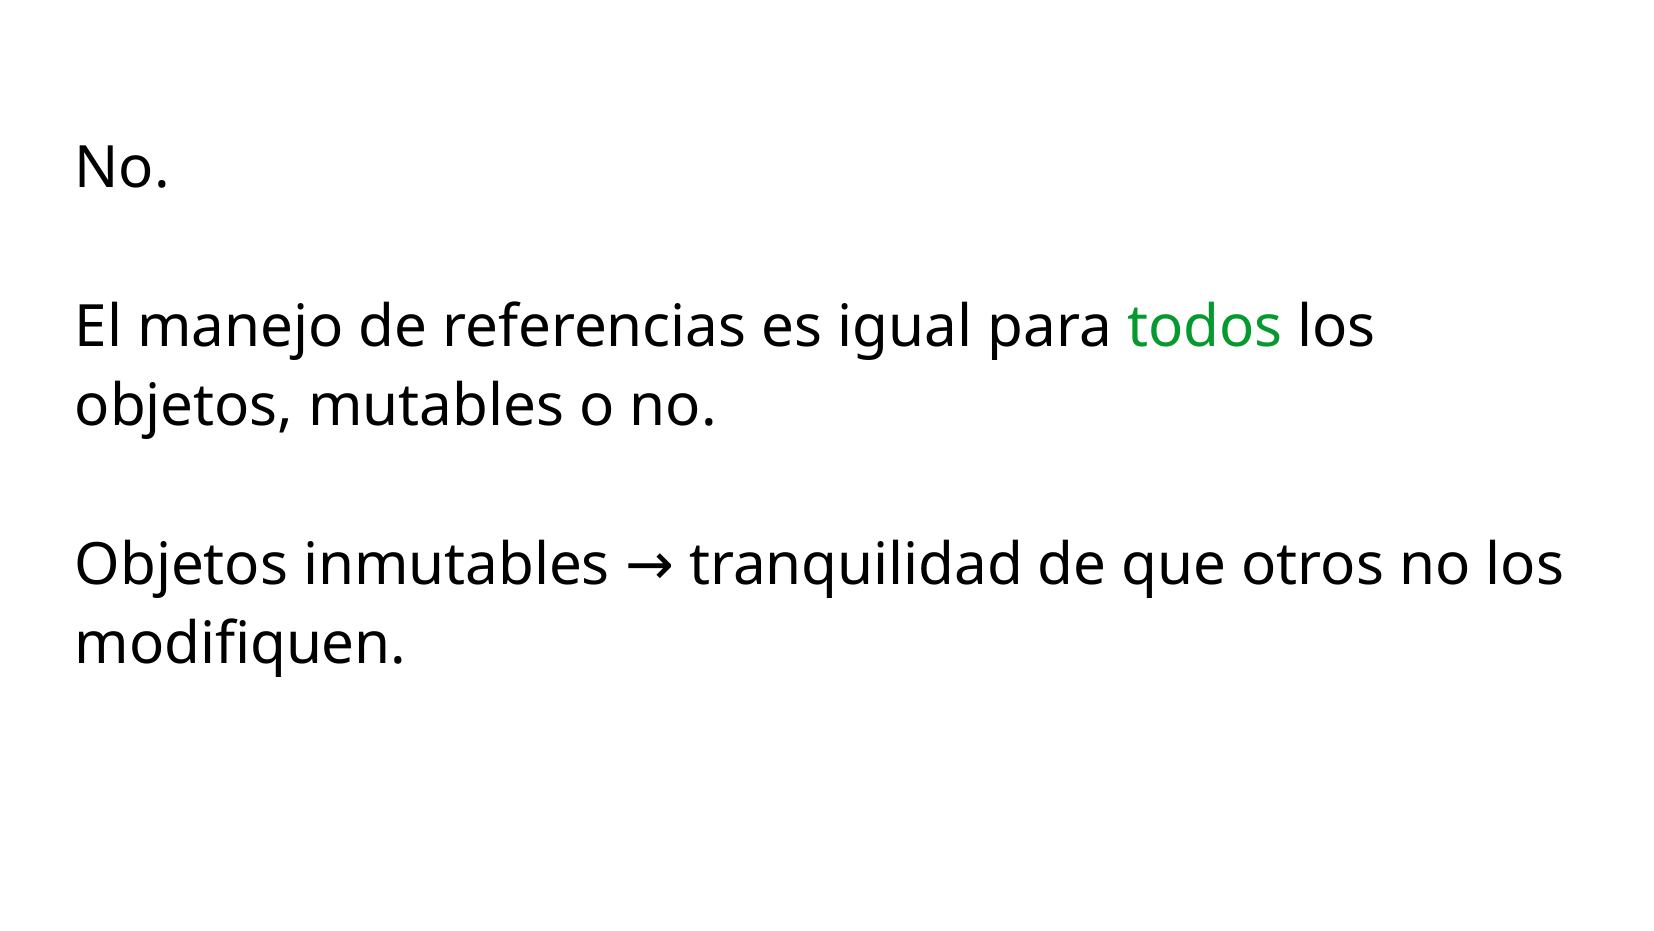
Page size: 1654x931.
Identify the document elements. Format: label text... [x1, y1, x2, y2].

text_box No. El manejo de referencias es igual para todos los objetos, mutables o no. Objetos inmutables → tranquilidad de que otros no los modifiquen. [60, 118, 1606, 794]
